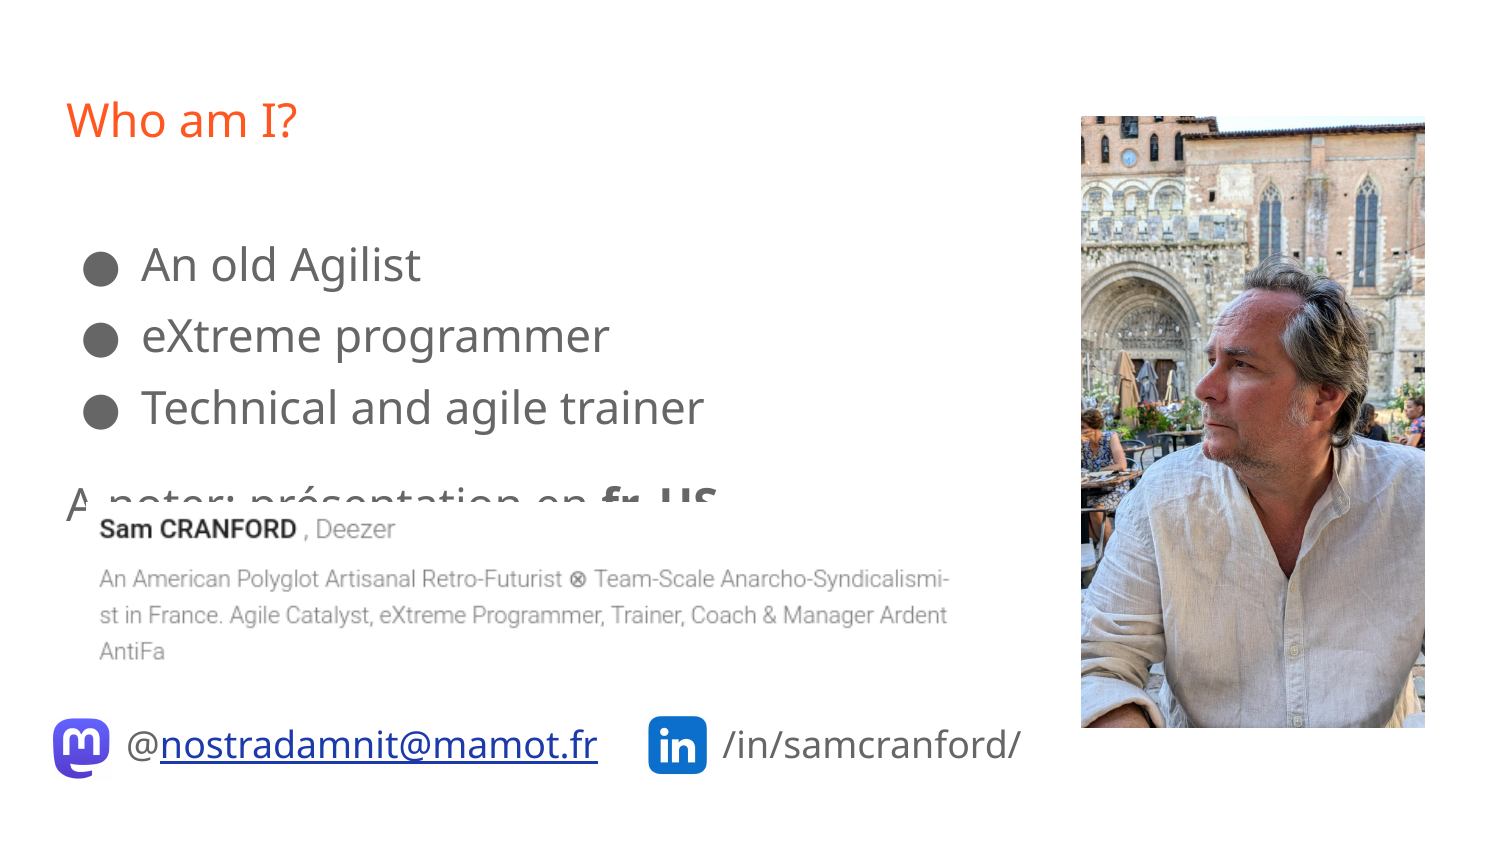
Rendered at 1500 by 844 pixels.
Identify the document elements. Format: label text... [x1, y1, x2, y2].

text_box /in/samcranford/ [707, 706, 1070, 767]
picture [86, 502, 959, 685]
title Who am I? [51, 72, 1449, 167]
picture [51, 716, 112, 781]
picture [1081, 116, 1425, 728]
text_box @nostradamnit@mamot.fr [111, 705, 636, 792]
list An old Agilist eXtreme programmer Technical and agile trainer A noter: présentation en fr_US [51, 207, 1039, 750]
picture [647, 714, 708, 775]
